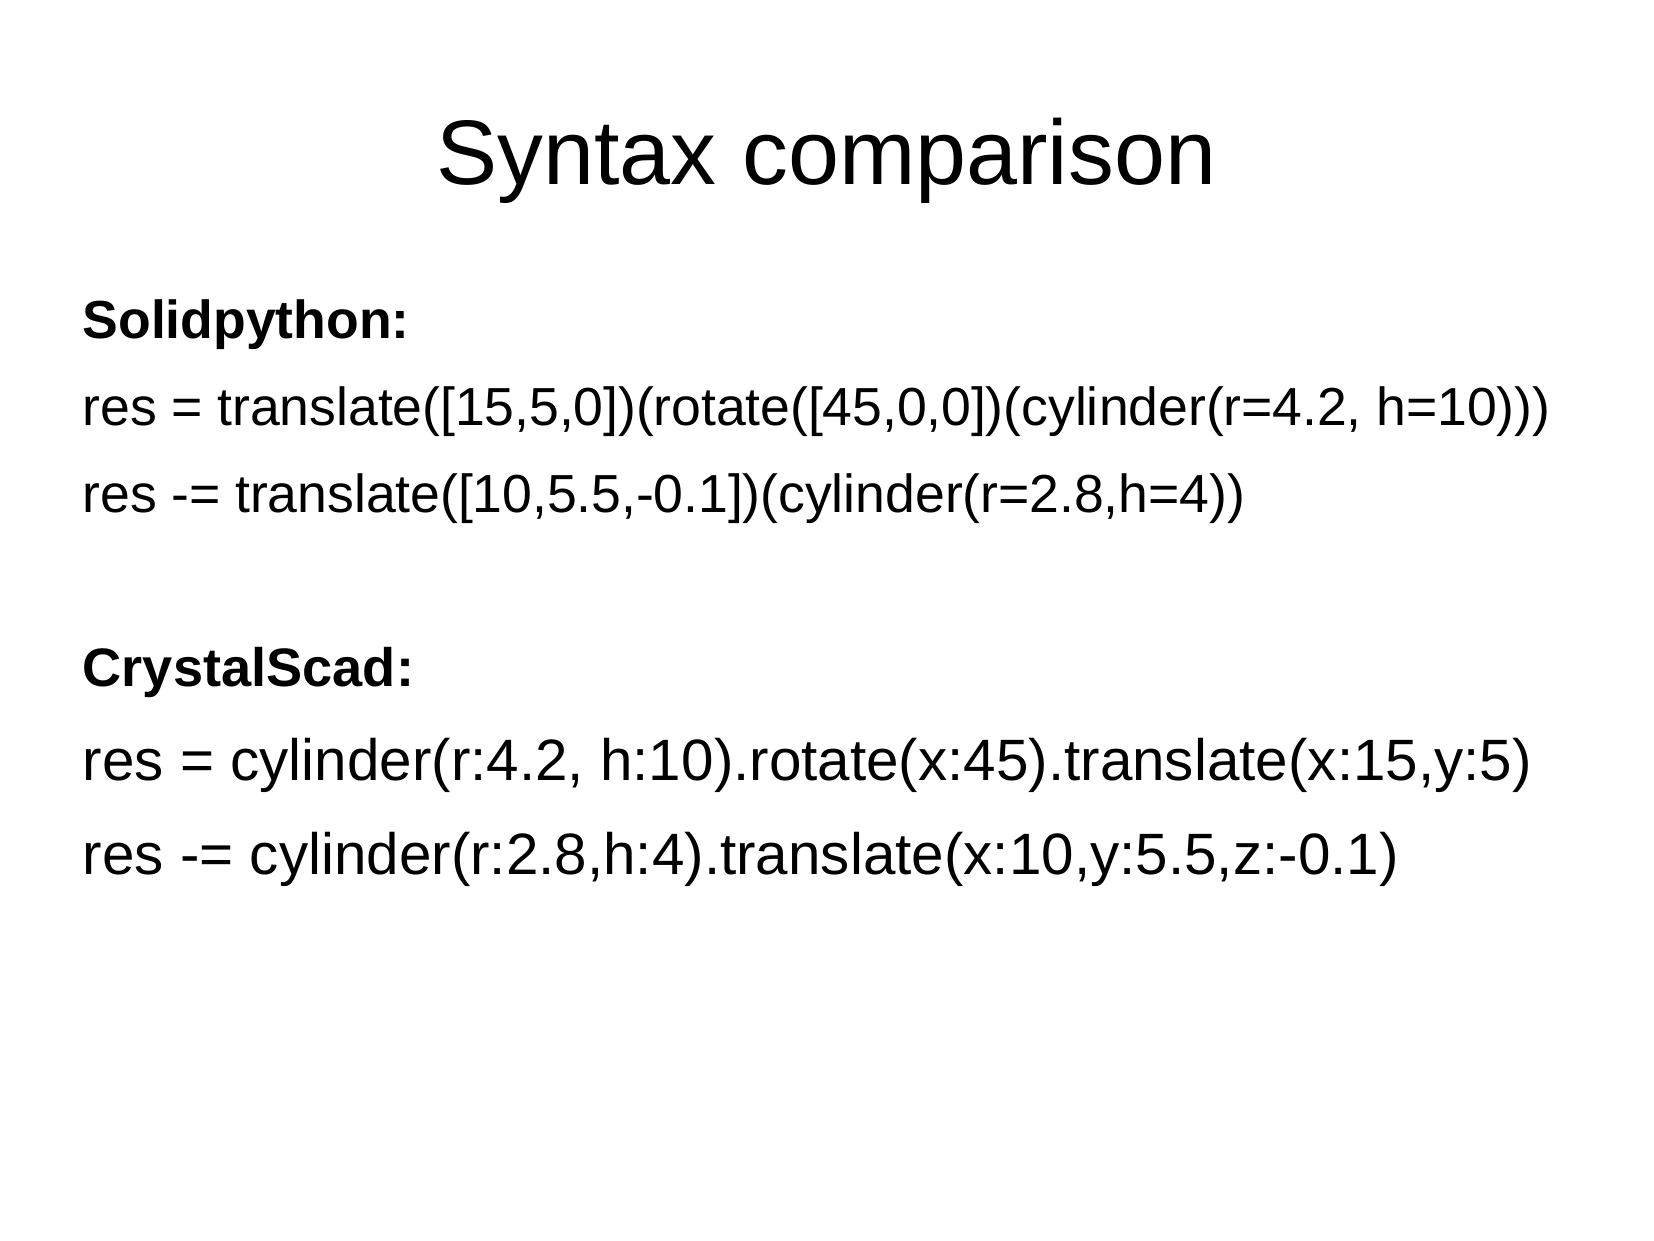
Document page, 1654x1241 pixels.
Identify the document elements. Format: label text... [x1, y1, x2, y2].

list CrystalScad: res = cylinder(r:4.2, h:10).rotate(x:45).translate(x:15,y:5) res -= cylinder(r:2.8,h:4).translate(x:10,y:5.5,z:-0.1) [82, 637, 1571, 981]
list Solidpython: res = translate([15,5,0])(rotate([45,0,0])(cylinder(r=4.2, h=10))) res -= translate([10,5.5,-0.1])(cylinder(r=2.8,h=4)) [82, 290, 1571, 634]
title Syntax comparison [82, 49, 1571, 257]
